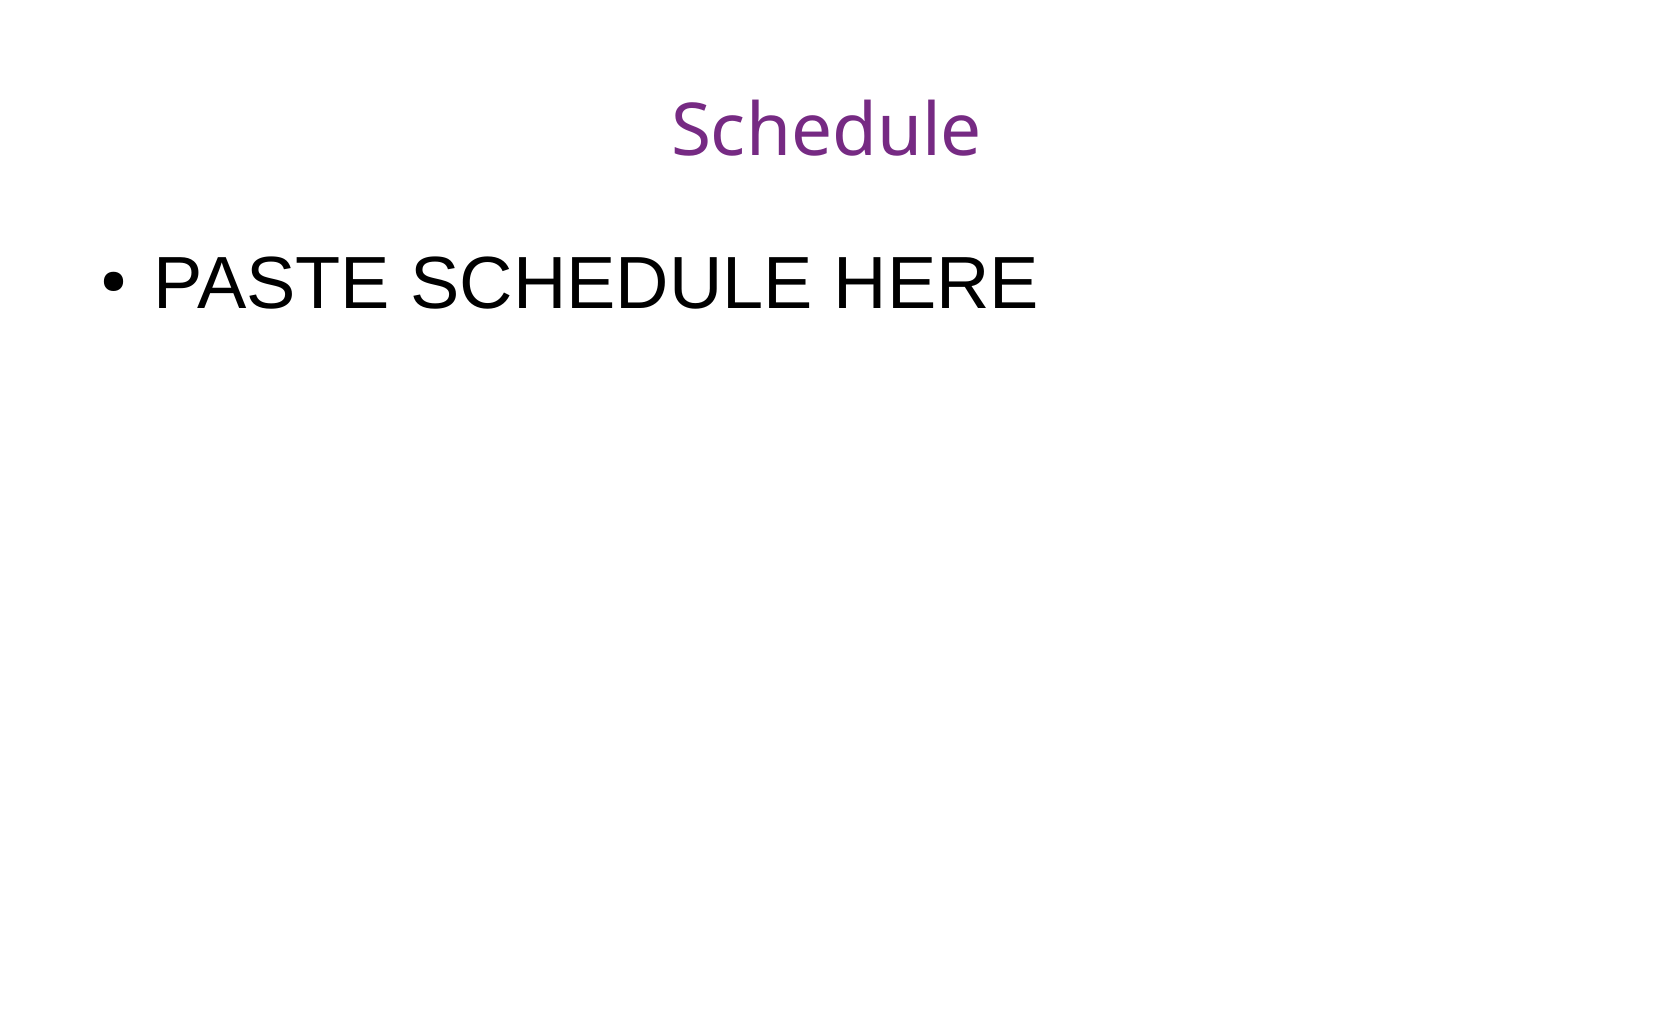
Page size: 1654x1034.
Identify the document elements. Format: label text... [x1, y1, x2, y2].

title Schedule [82, 41, 1571, 214]
list PASTE SCHEDULE HERE [82, 241, 1571, 842]
